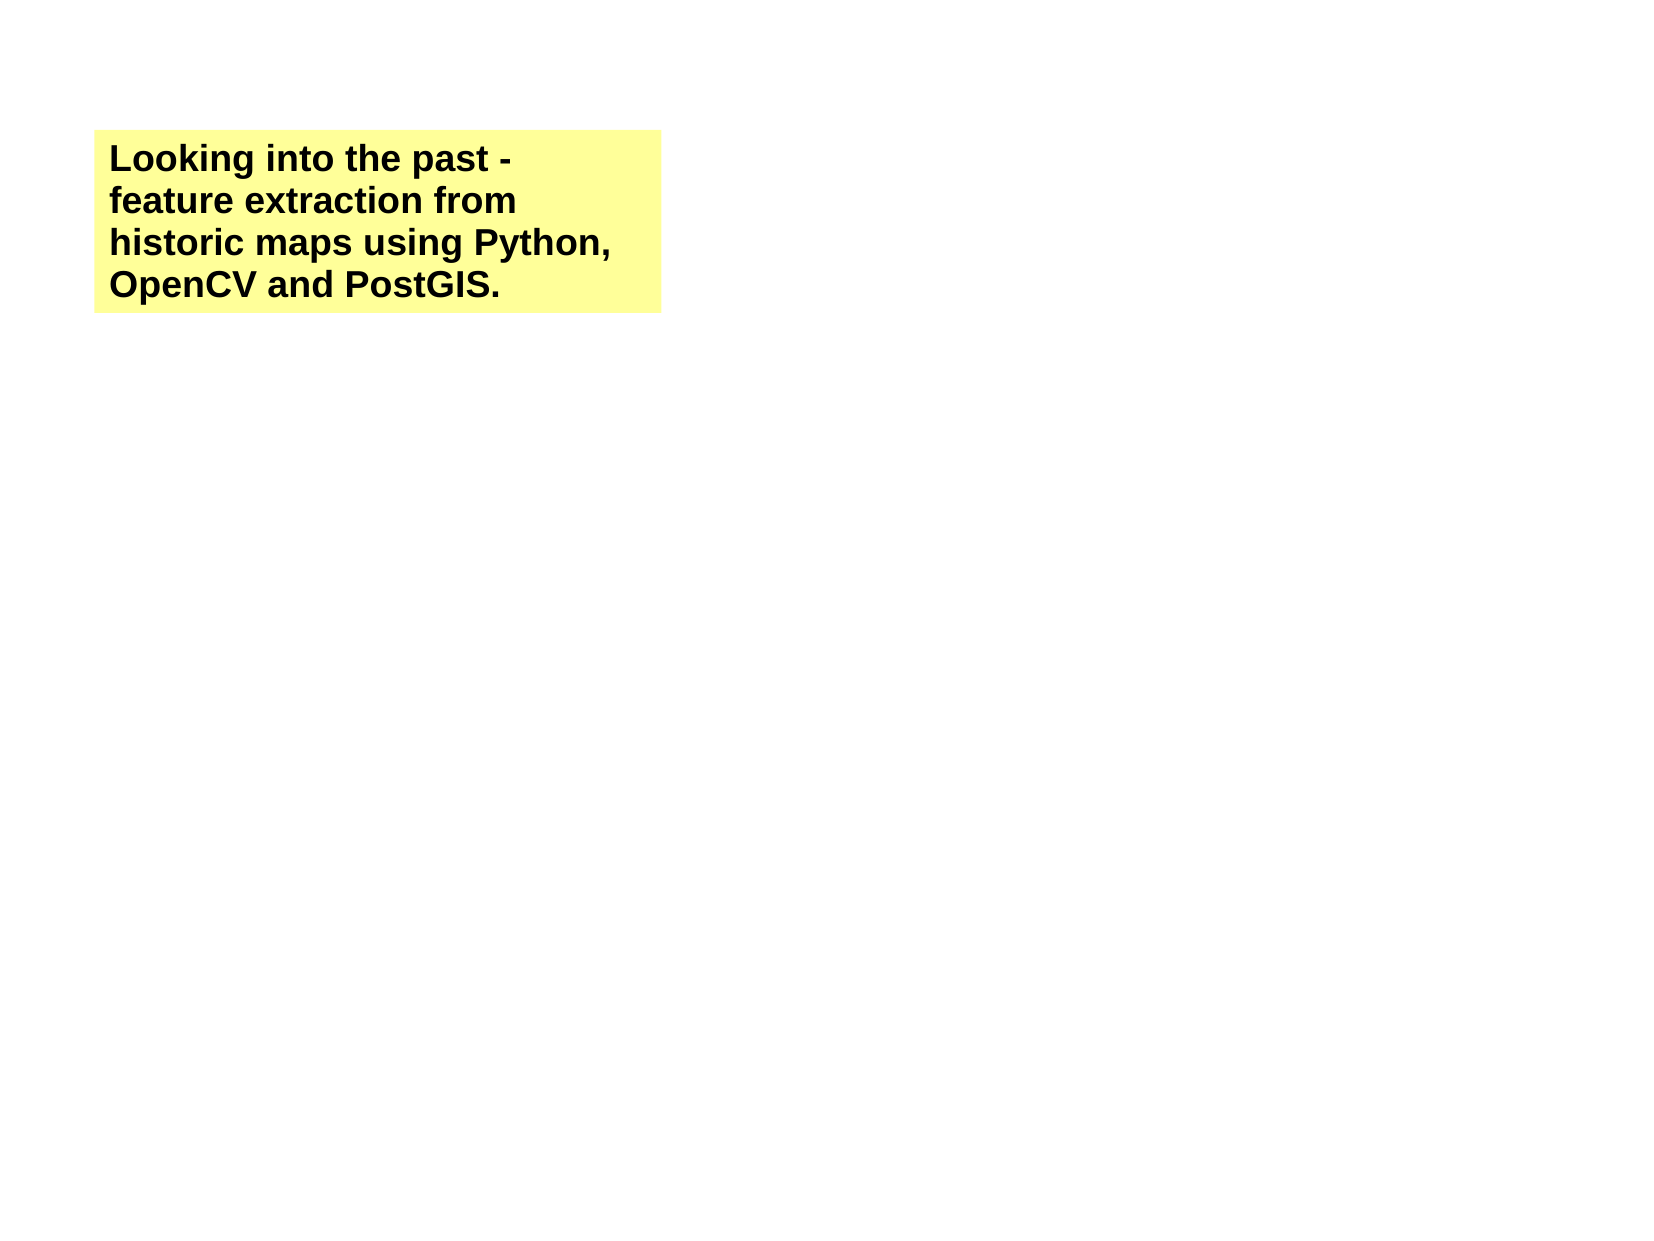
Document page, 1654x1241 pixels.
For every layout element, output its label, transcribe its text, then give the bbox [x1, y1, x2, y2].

text_box Looking into the past - feature extraction from historic maps using Python, OpenCV and PostGIS. [94, 129, 662, 313]
